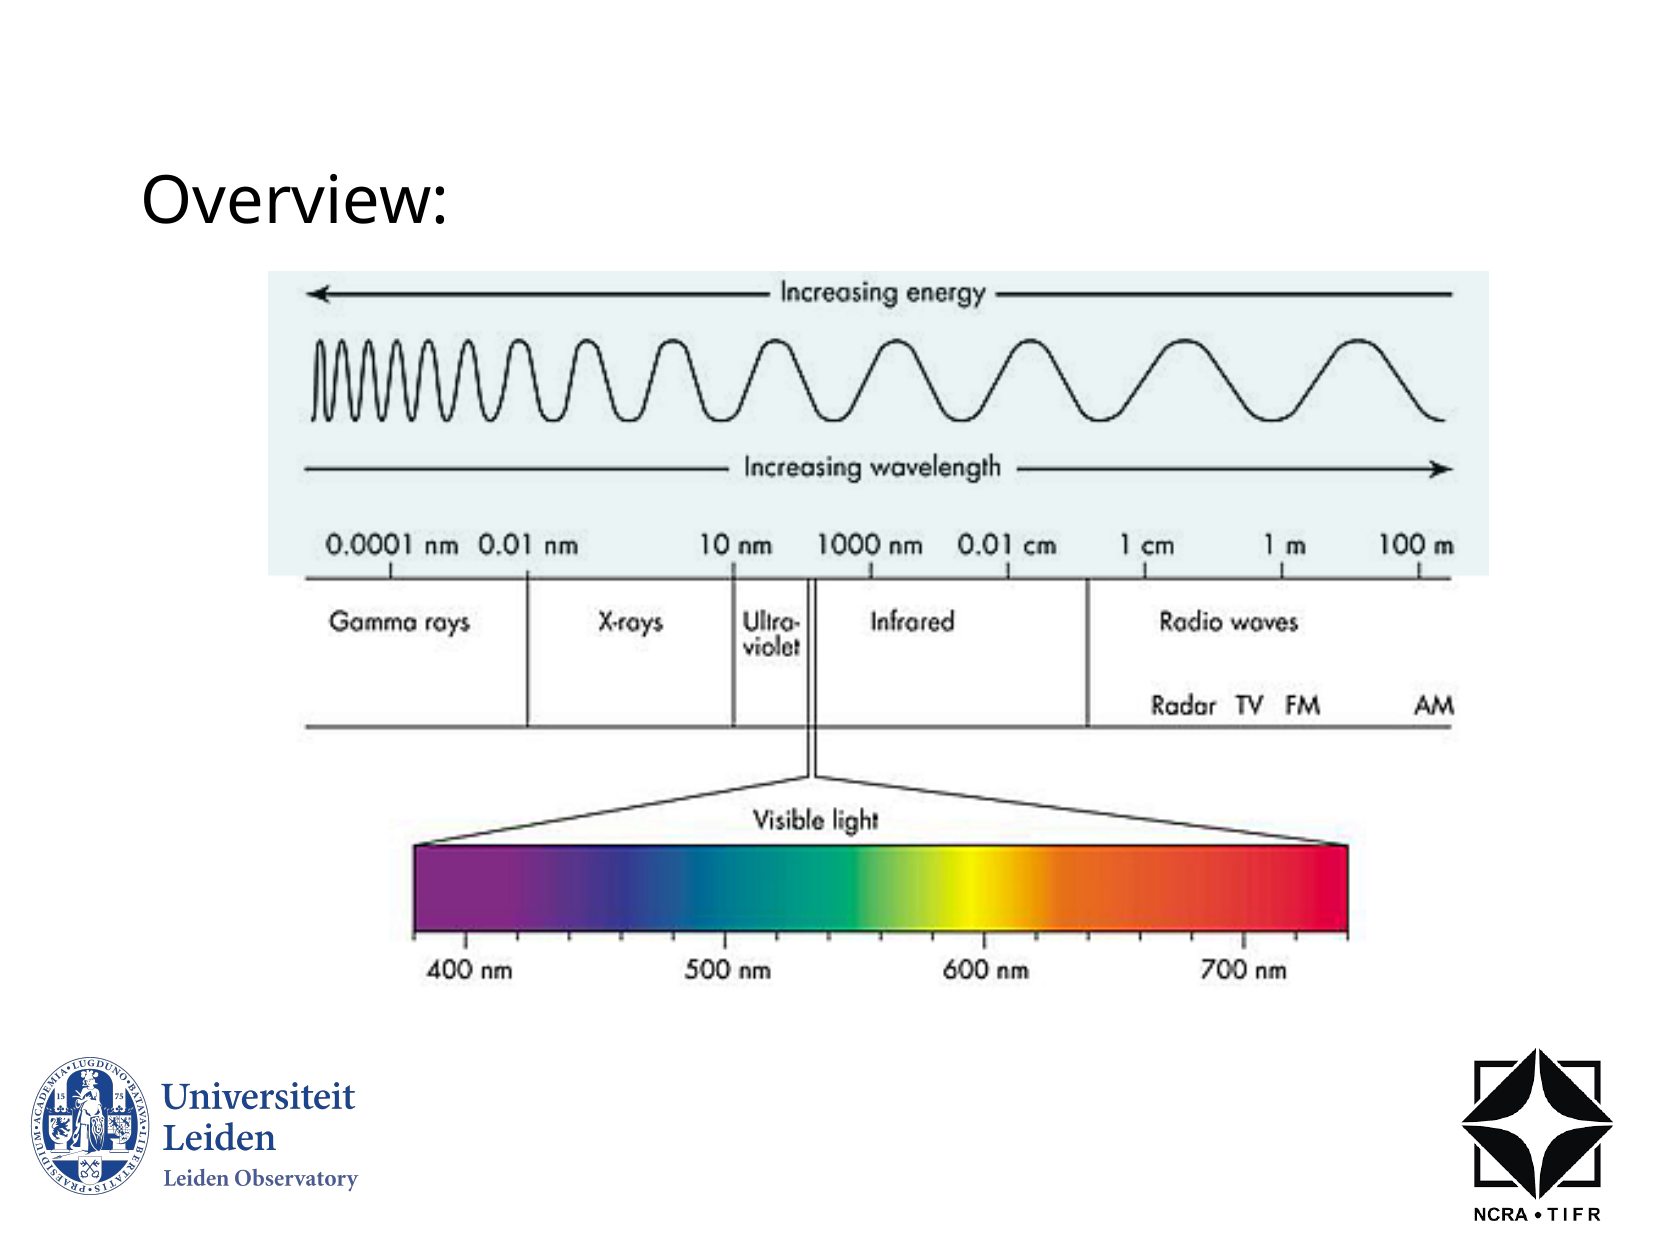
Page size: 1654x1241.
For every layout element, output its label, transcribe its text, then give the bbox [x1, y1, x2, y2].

picture [0, 271, 1489, 1241]
picture [1461, 1048, 1613, 1222]
text_box Overview: [125, 144, 462, 237]
